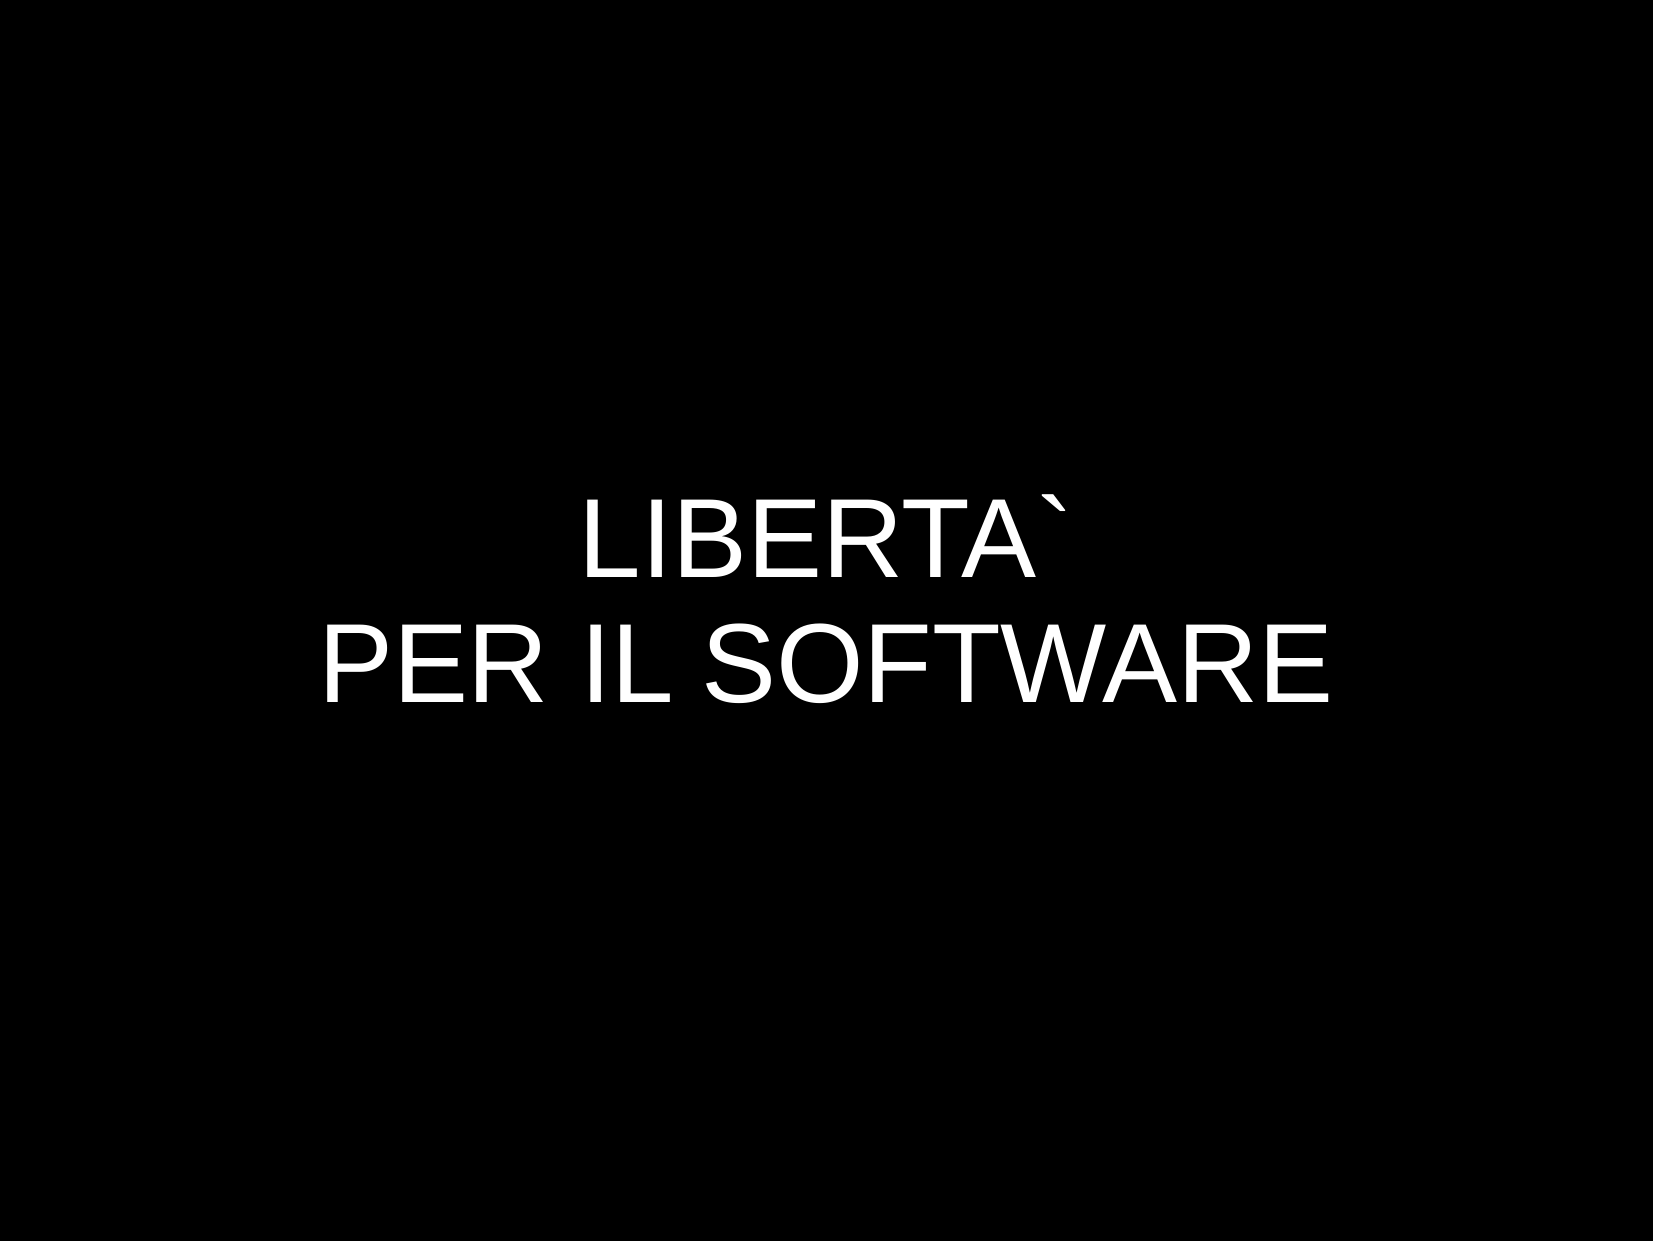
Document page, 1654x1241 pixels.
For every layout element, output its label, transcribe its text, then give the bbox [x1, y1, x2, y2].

text_box LIBERTA` PER IL SOFTWARE [0, 468, 1653, 734]
